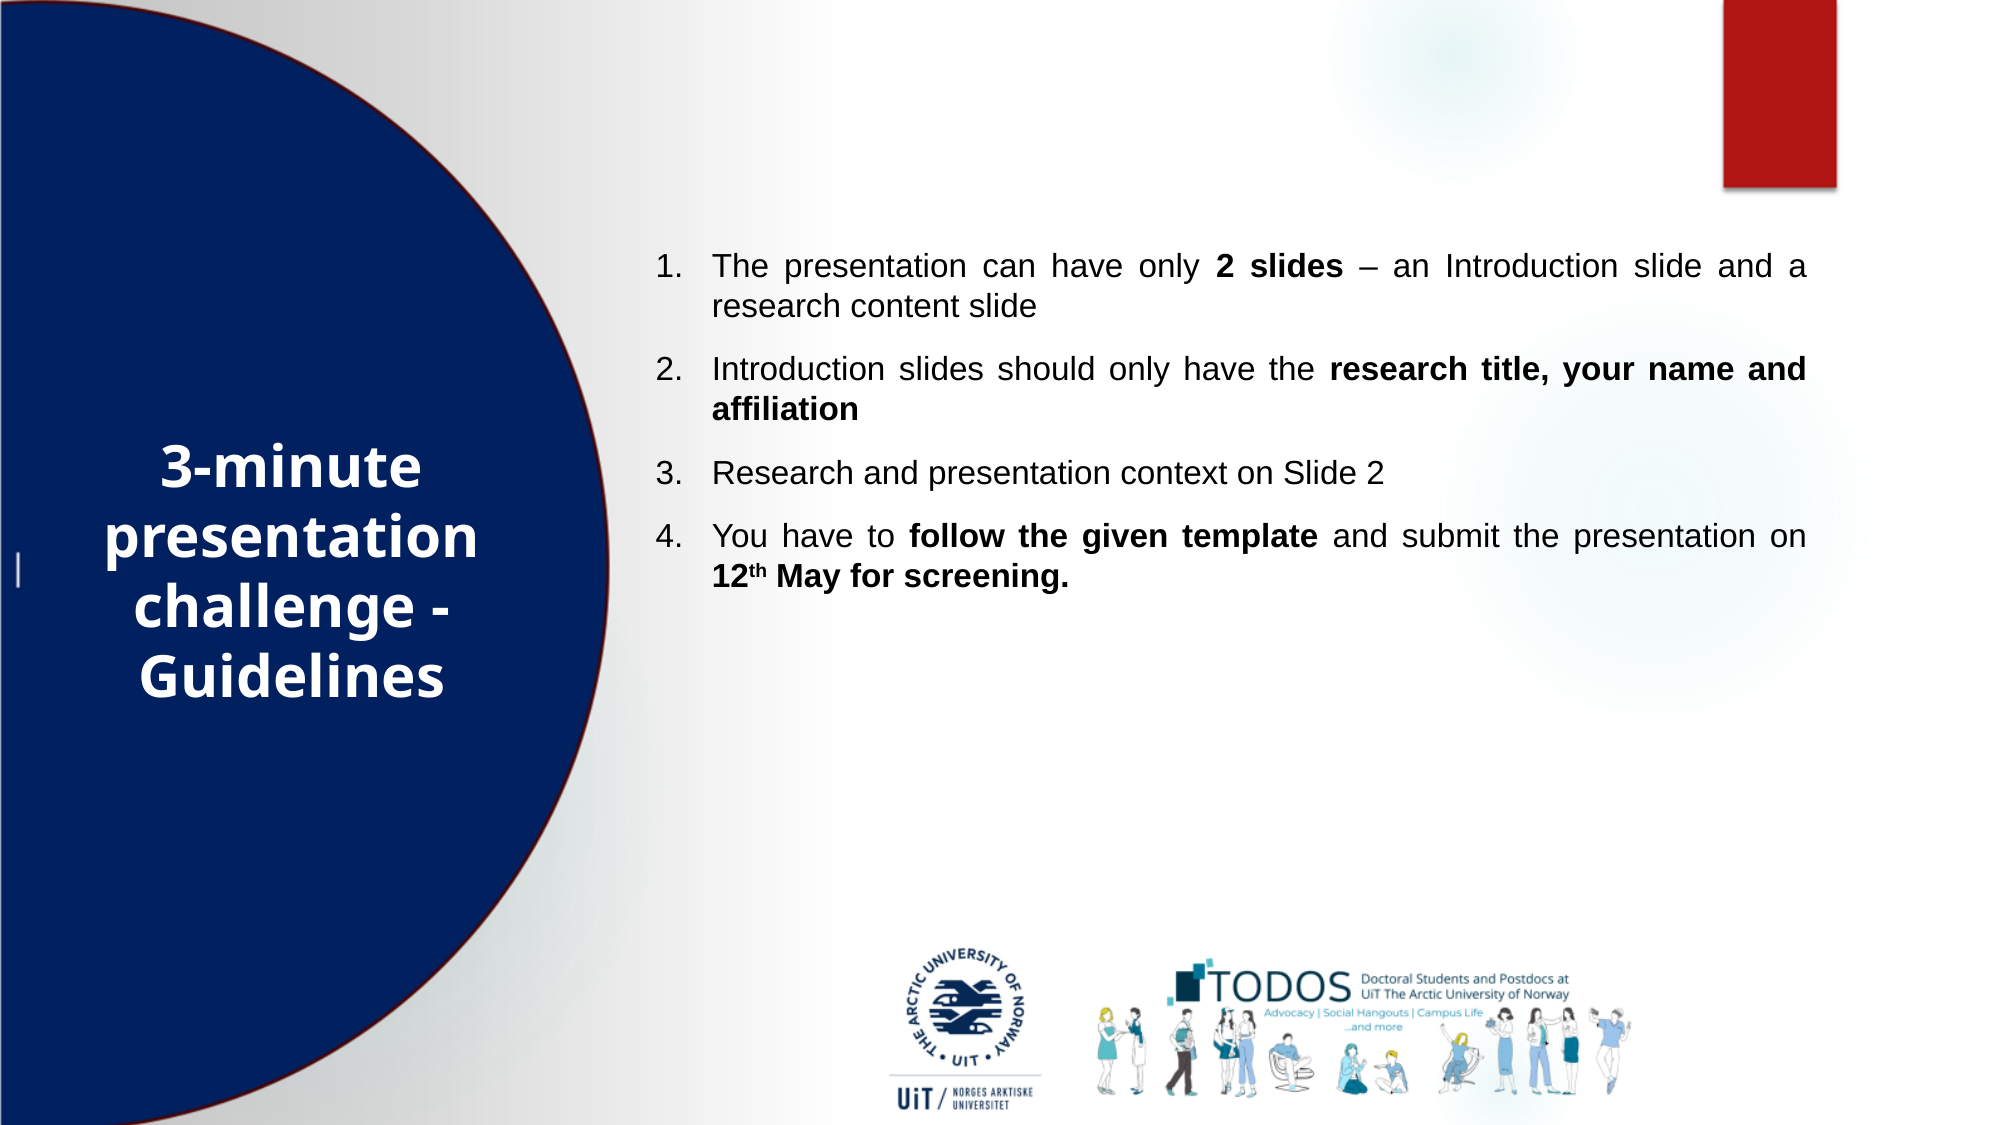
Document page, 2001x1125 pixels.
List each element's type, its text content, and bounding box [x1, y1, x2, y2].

text_box The presentation can have only 2 slides – an Introduction slide and a research content slide Introduction slides should only have the research title, your name and affiliation Research and presentation context on Slide 2 You have to follow the given template and submit the presentation on 12th May for screening. [640, 236, 1823, 602]
picture [0, 0, 2001, 1125]
text_box 3-minute presentation challenge - Guidelines [50, 422, 534, 717]
